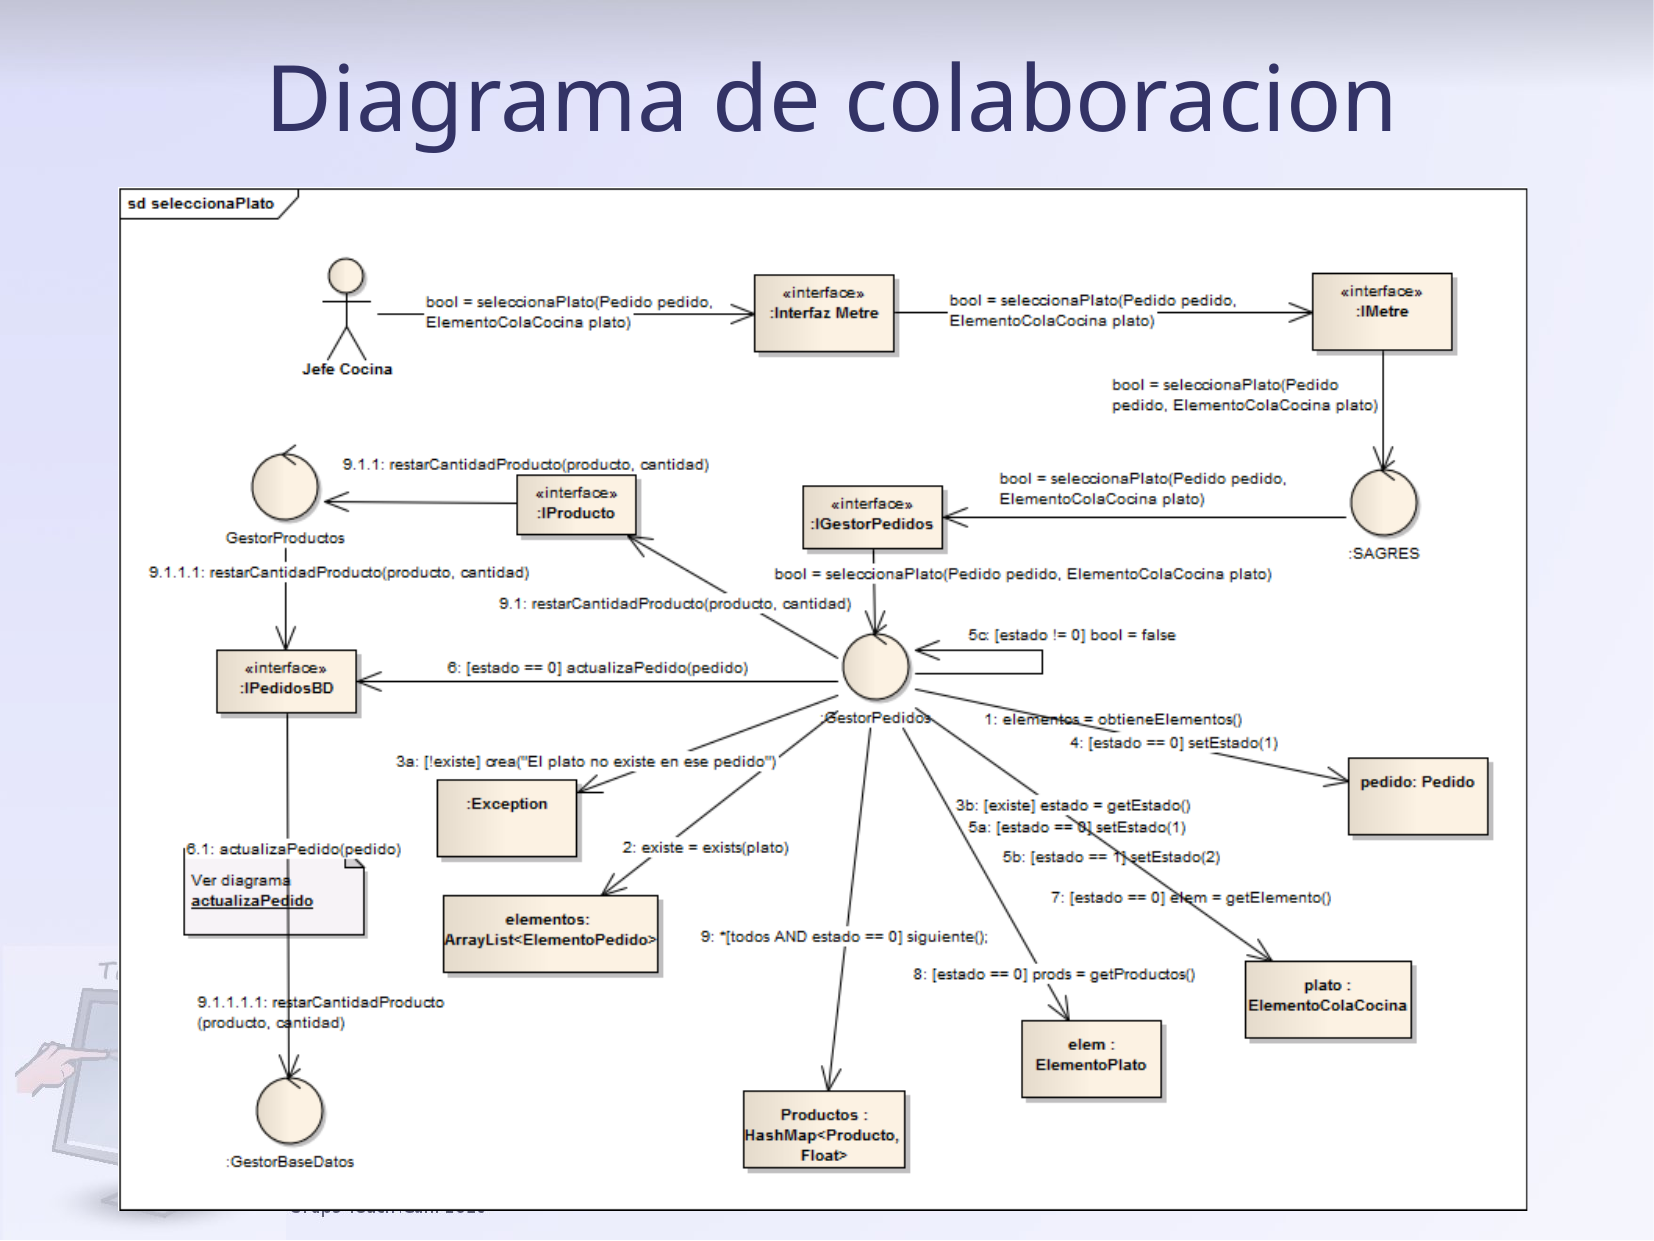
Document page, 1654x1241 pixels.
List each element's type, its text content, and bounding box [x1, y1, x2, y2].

picture [0, 0, 1654, 1241]
title Diagrama de colaboracion [88, 0, 1577, 193]
